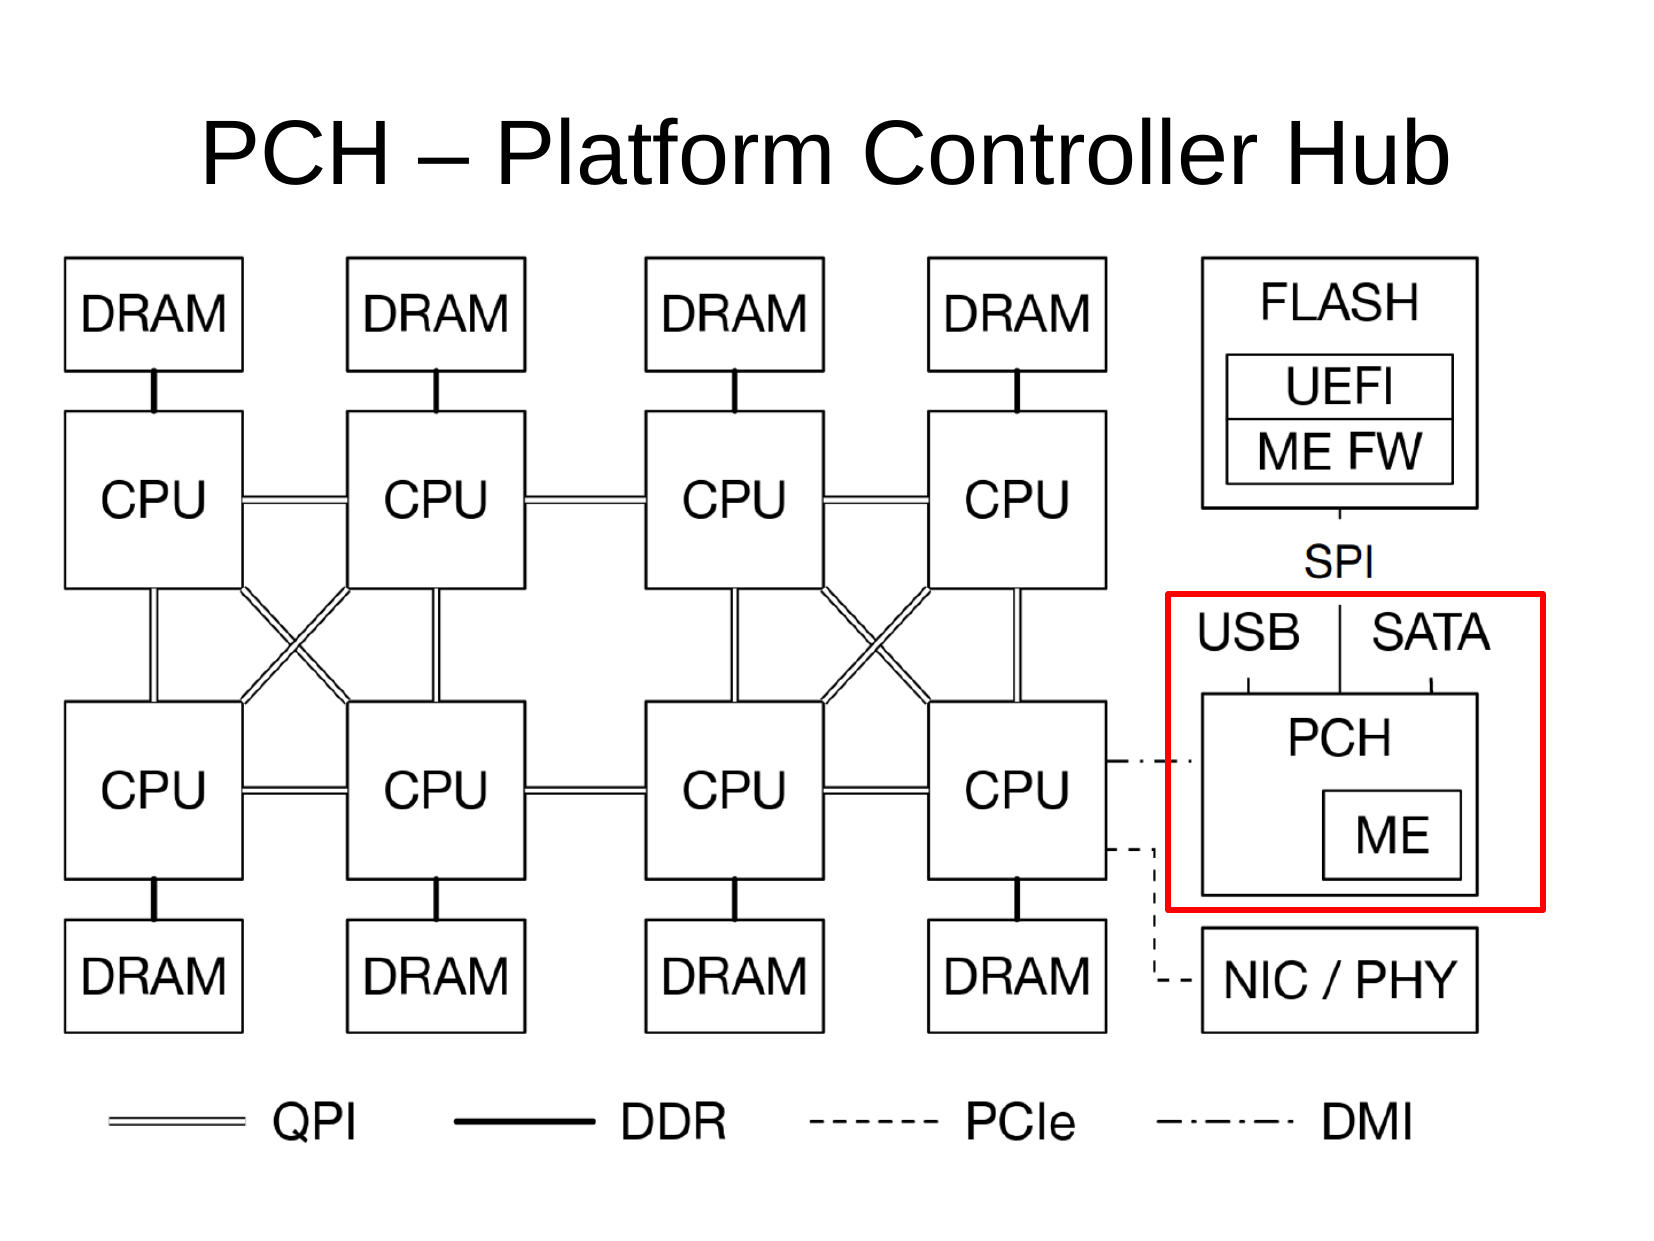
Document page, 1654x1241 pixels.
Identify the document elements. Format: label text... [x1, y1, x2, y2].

picture [1171, 597, 1540, 907]
picture [37, 225, 1545, 1201]
title PCH – Platform Controller Hub [82, 49, 1571, 257]
